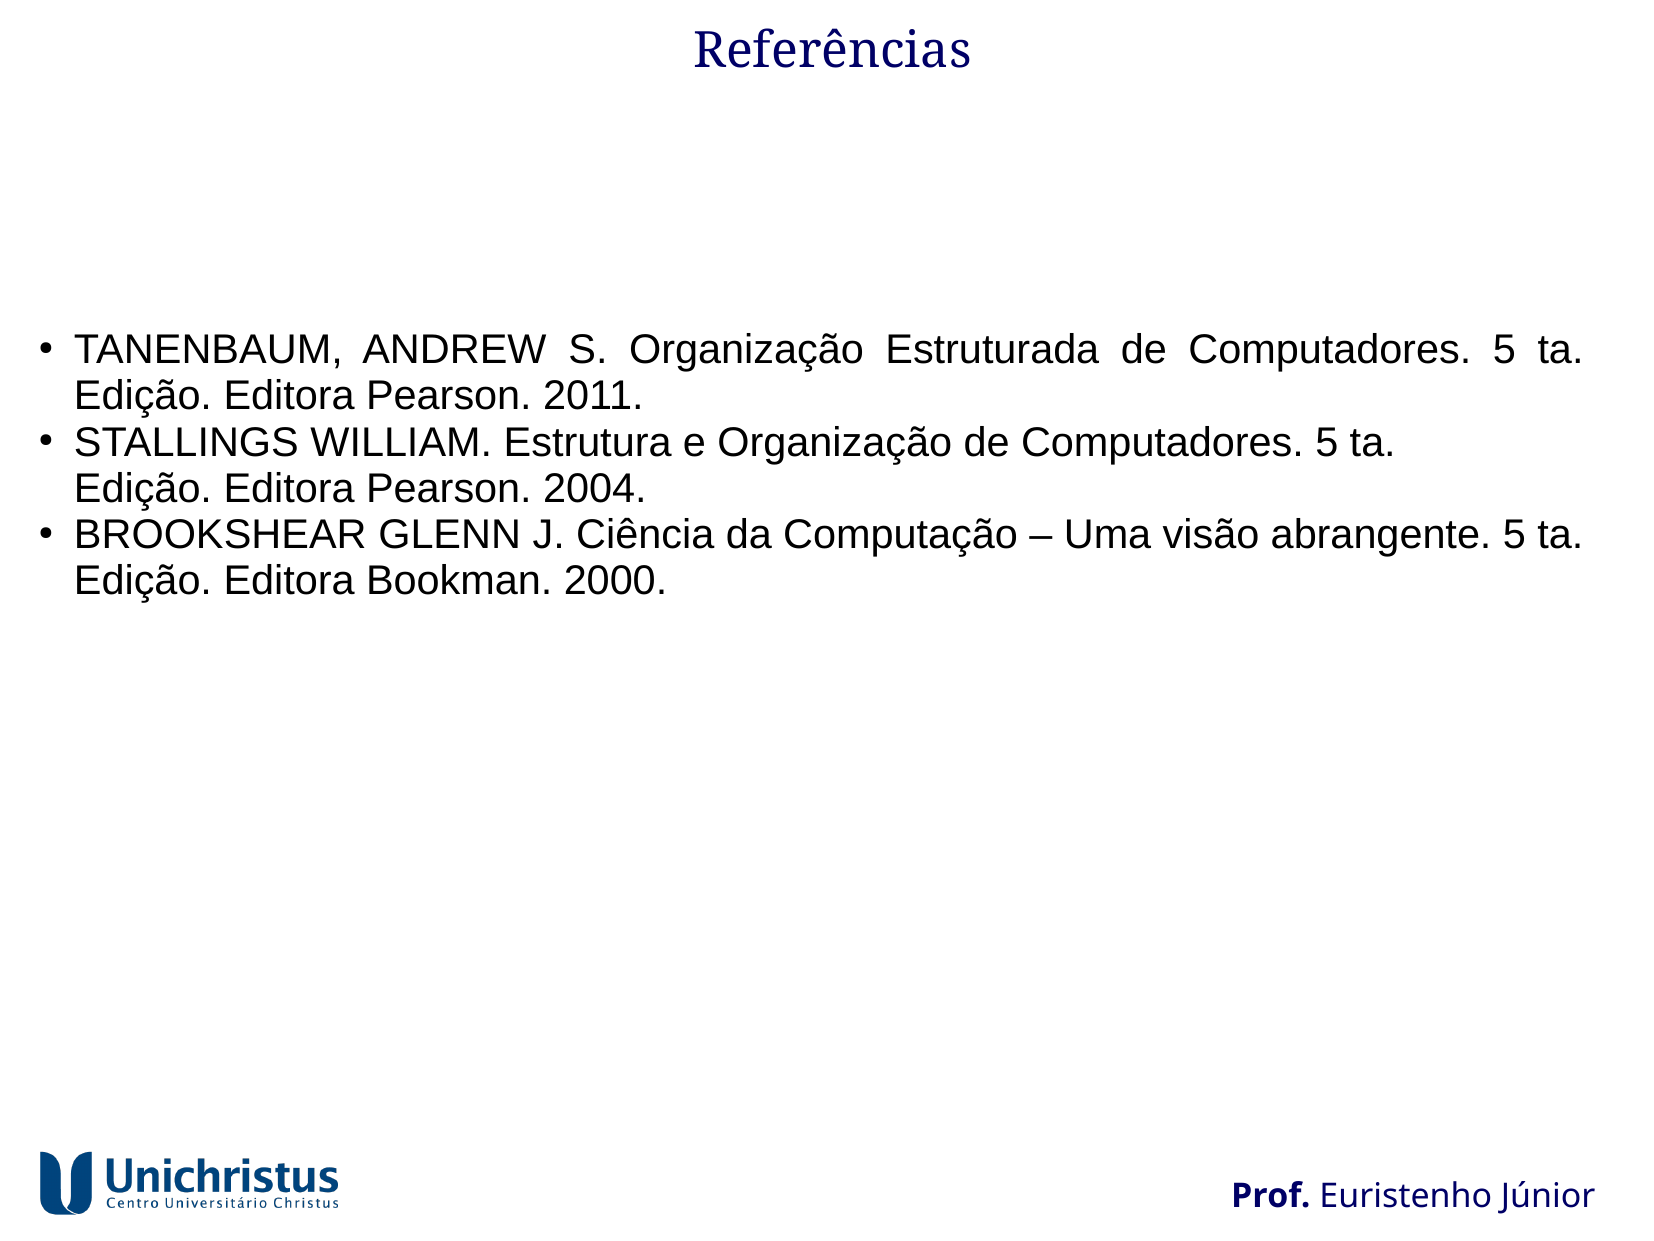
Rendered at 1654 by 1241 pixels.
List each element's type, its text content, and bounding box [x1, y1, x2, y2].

text_box Prof. Euristenho Júnior [1216, 1163, 1654, 1224]
text_box Referências [678, 6, 979, 113]
text_box TANENBAUM, ANDREW S. Organização Estruturada de Computadores. 5 ta. Edição. Editora Pearson. 2011. STALLINGS WILLIAM. Estrutura e Organização de Computadores. 5 ta. Edição. Editora Pearson. 2004. BROOKSHEAR GLENN J. Ciência da Computação – Uma visão abrangente. 5 ta. Edição. Editora Bookman. 2000. [23, 318, 1600, 704]
picture [35, 1148, 343, 1217]
